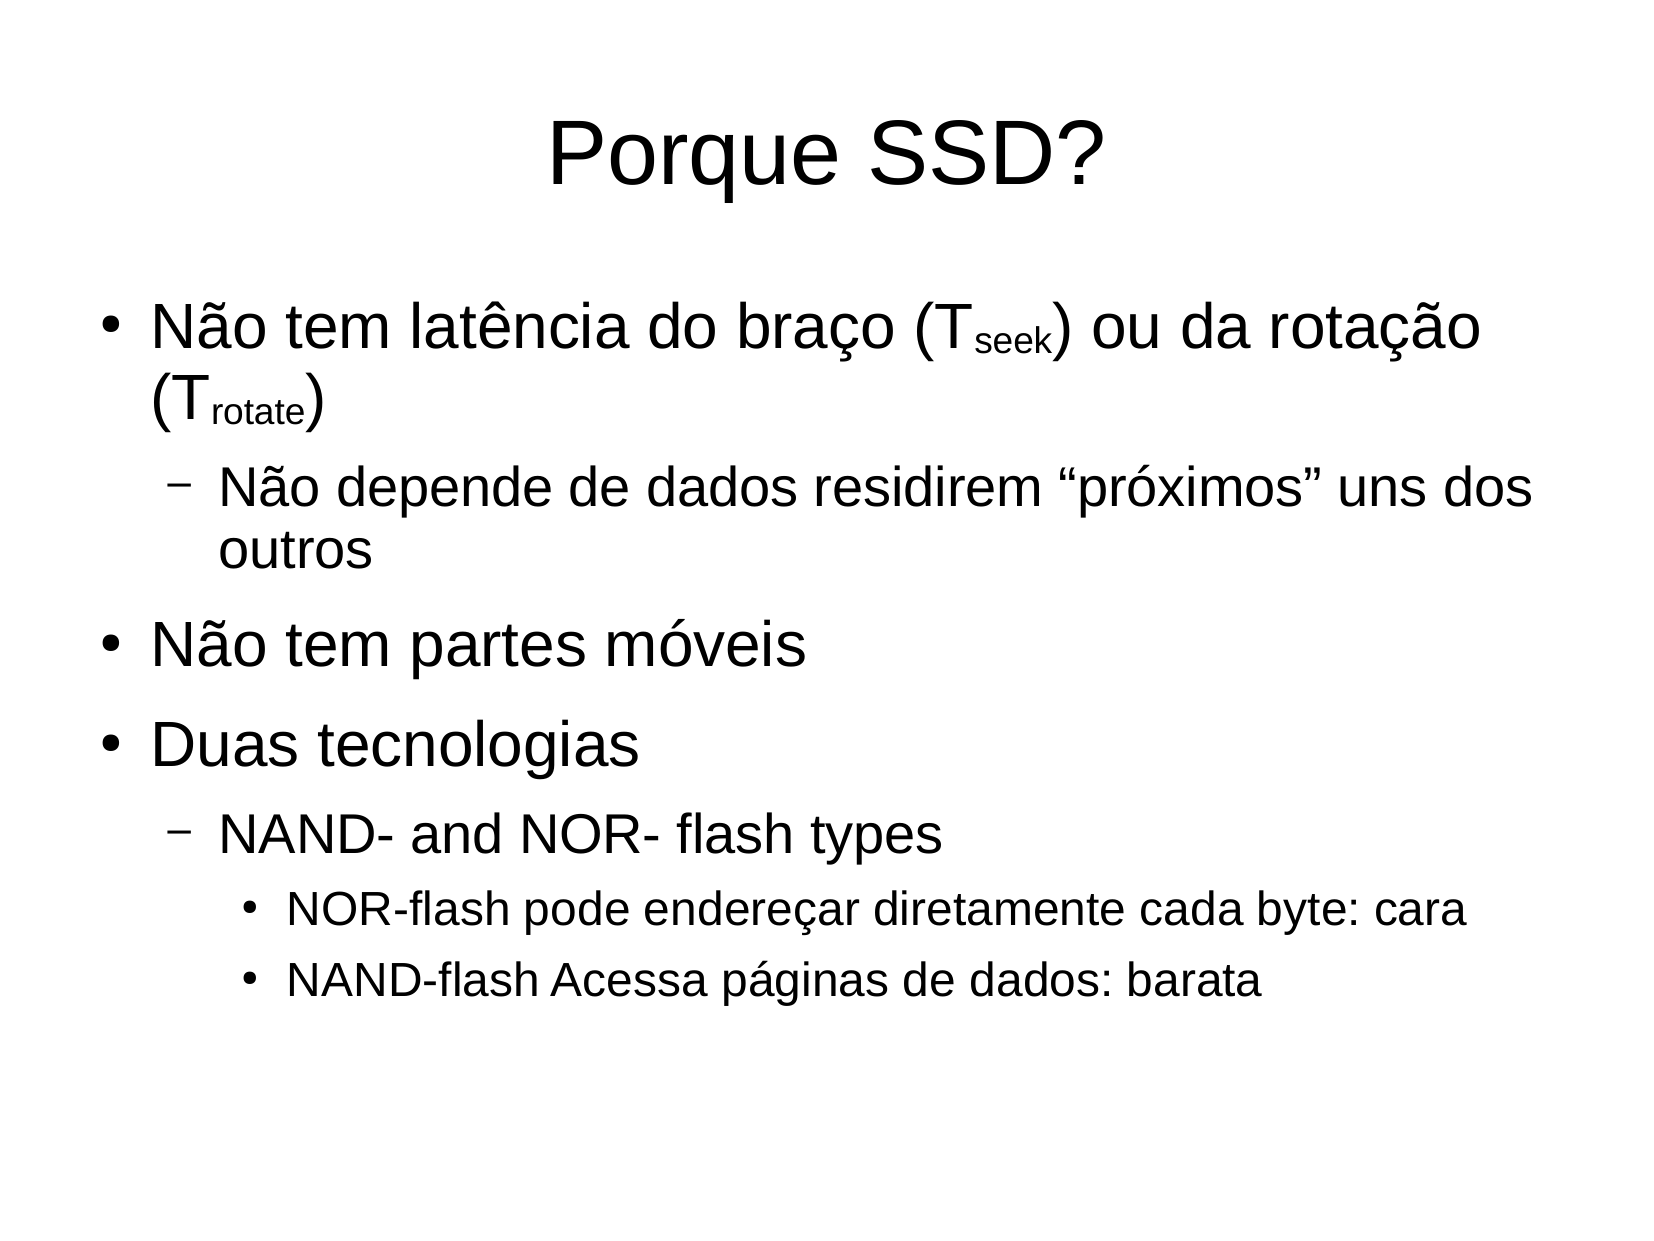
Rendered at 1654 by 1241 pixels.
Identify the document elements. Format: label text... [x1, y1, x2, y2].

title Porque SSD? [82, 49, 1571, 257]
list Não tem latência do braço (Tseek) ou da rotação (Trotate) Não depende de dados residirem “próximos” uns dos outros Não tem partes móveis Duas tecnologias NAND- and NOR- flash types NOR-flash pode endereçar diretamente cada byte: cara NAND-flash Acessa páginas de dados: barata [82, 290, 1571, 1010]
